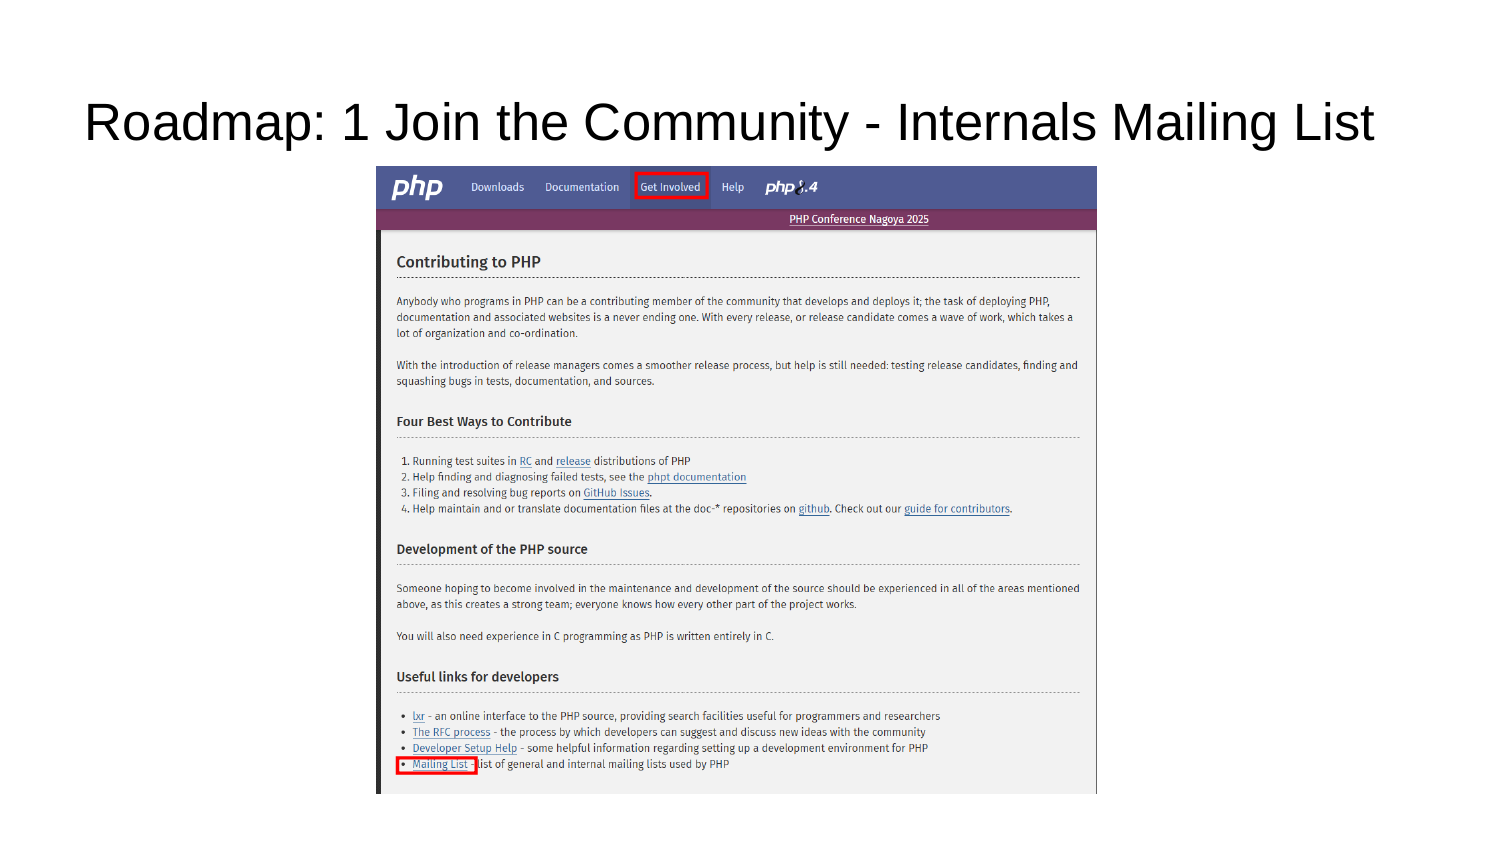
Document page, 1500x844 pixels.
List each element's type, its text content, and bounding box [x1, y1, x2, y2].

title Roadmap: 1 Join the Community - Internals Mailing List [69, 72, 1468, 167]
picture [376, 166, 1097, 794]
